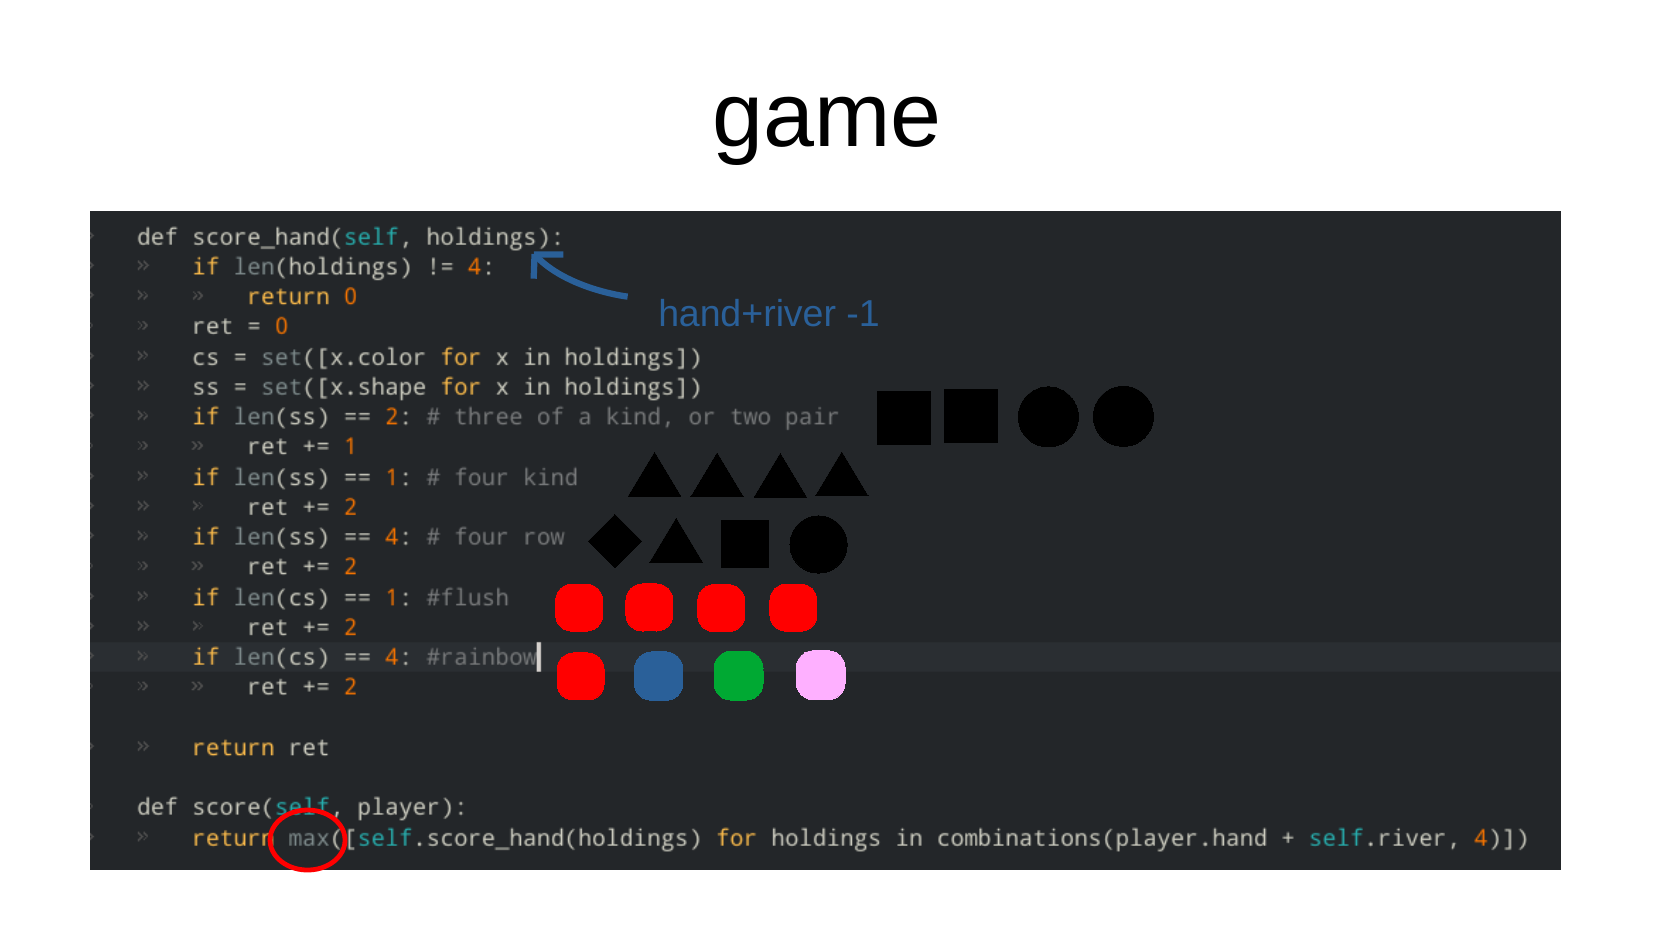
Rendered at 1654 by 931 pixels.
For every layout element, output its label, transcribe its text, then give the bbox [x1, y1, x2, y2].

picture [90, 211, 1561, 871]
text_box [714, 651, 764, 701]
text_box hand+river -1 [643, 285, 895, 343]
text_box [789, 515, 848, 574]
text_box [1093, 386, 1154, 447]
text_box [721, 520, 769, 568]
title game [82, 37, 1571, 193]
text_box [1018, 386, 1079, 447]
text_box [754, 453, 807, 498]
text_box [697, 584, 745, 632]
text_box [555, 584, 603, 632]
text_box [944, 389, 998, 443]
text_box [690, 453, 744, 497]
text_box [815, 452, 869, 496]
text_box [625, 583, 673, 632]
text_box [270, 810, 346, 871]
text_box [588, 514, 642, 568]
text_box [649, 518, 703, 563]
text_box [877, 391, 931, 445]
text_box [769, 584, 817, 632]
text_box [796, 650, 846, 700]
text_box [628, 452, 681, 497]
text_box [634, 651, 683, 701]
text_box [557, 652, 605, 700]
